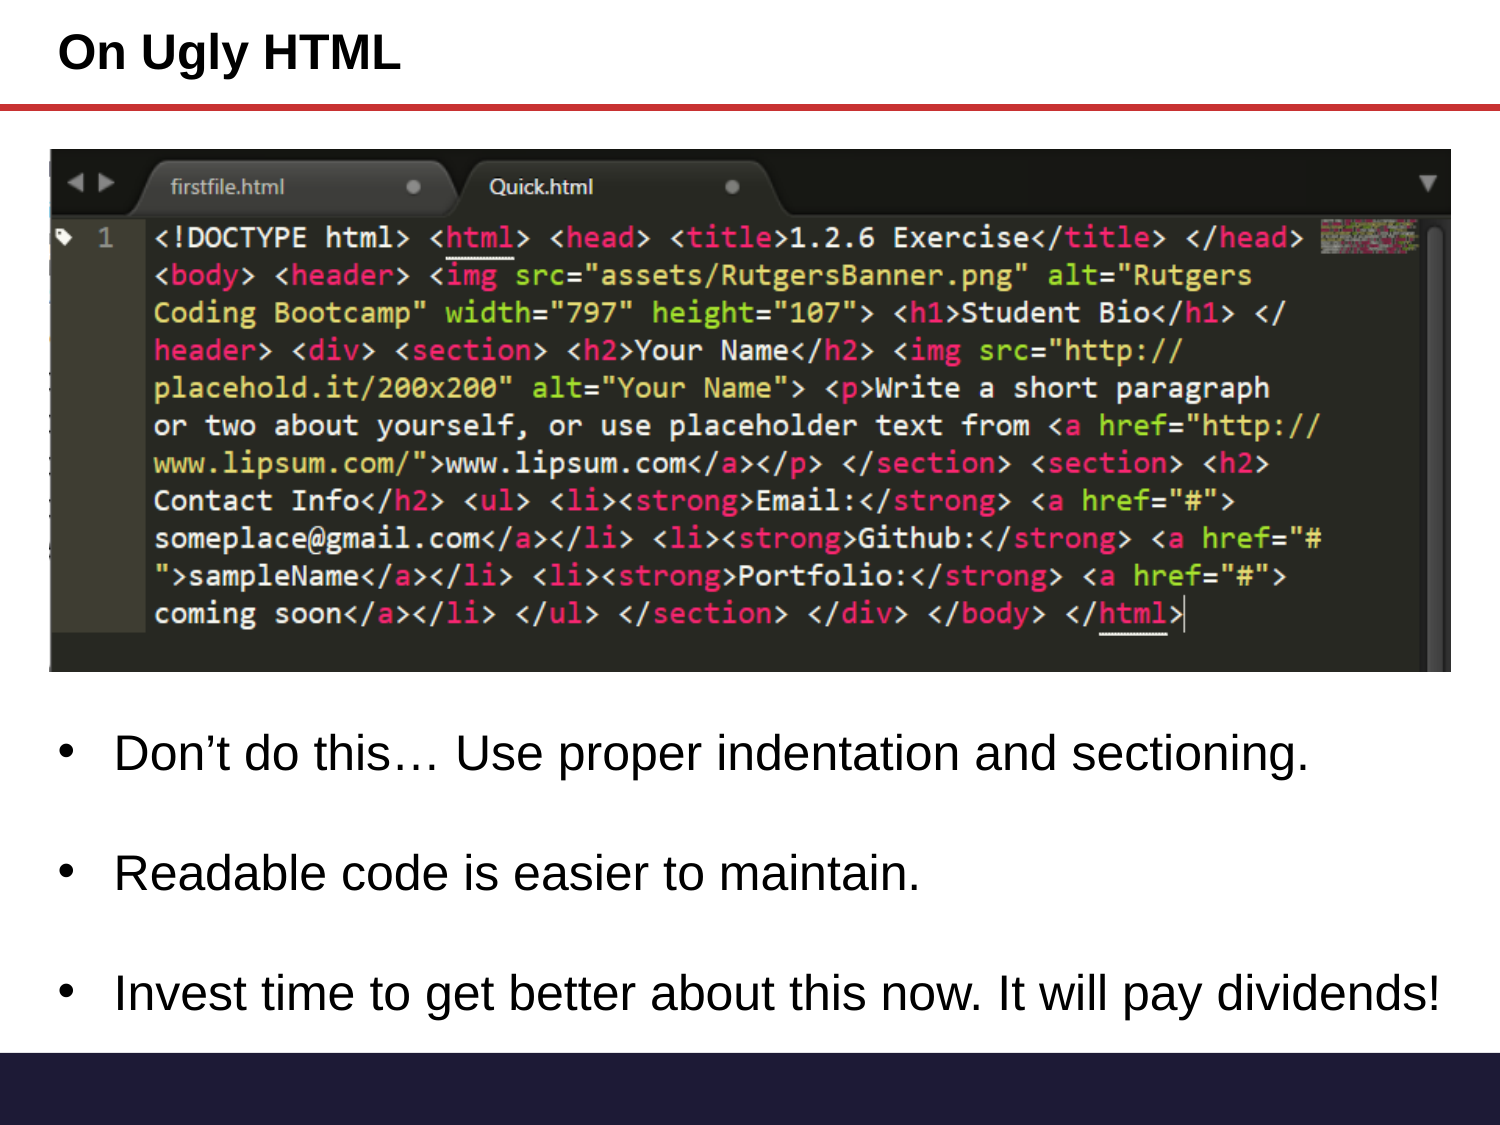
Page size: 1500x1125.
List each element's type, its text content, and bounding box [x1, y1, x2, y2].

title On Ugly HTML [50, 0, 1175, 108]
picture [49, 149, 1451, 672]
text_box Don’t do this… Use proper indentation and sectioning. Readable code is easier to maintain. Invest time to get better about this now. It will pay dividends! [49, 712, 1475, 1028]
